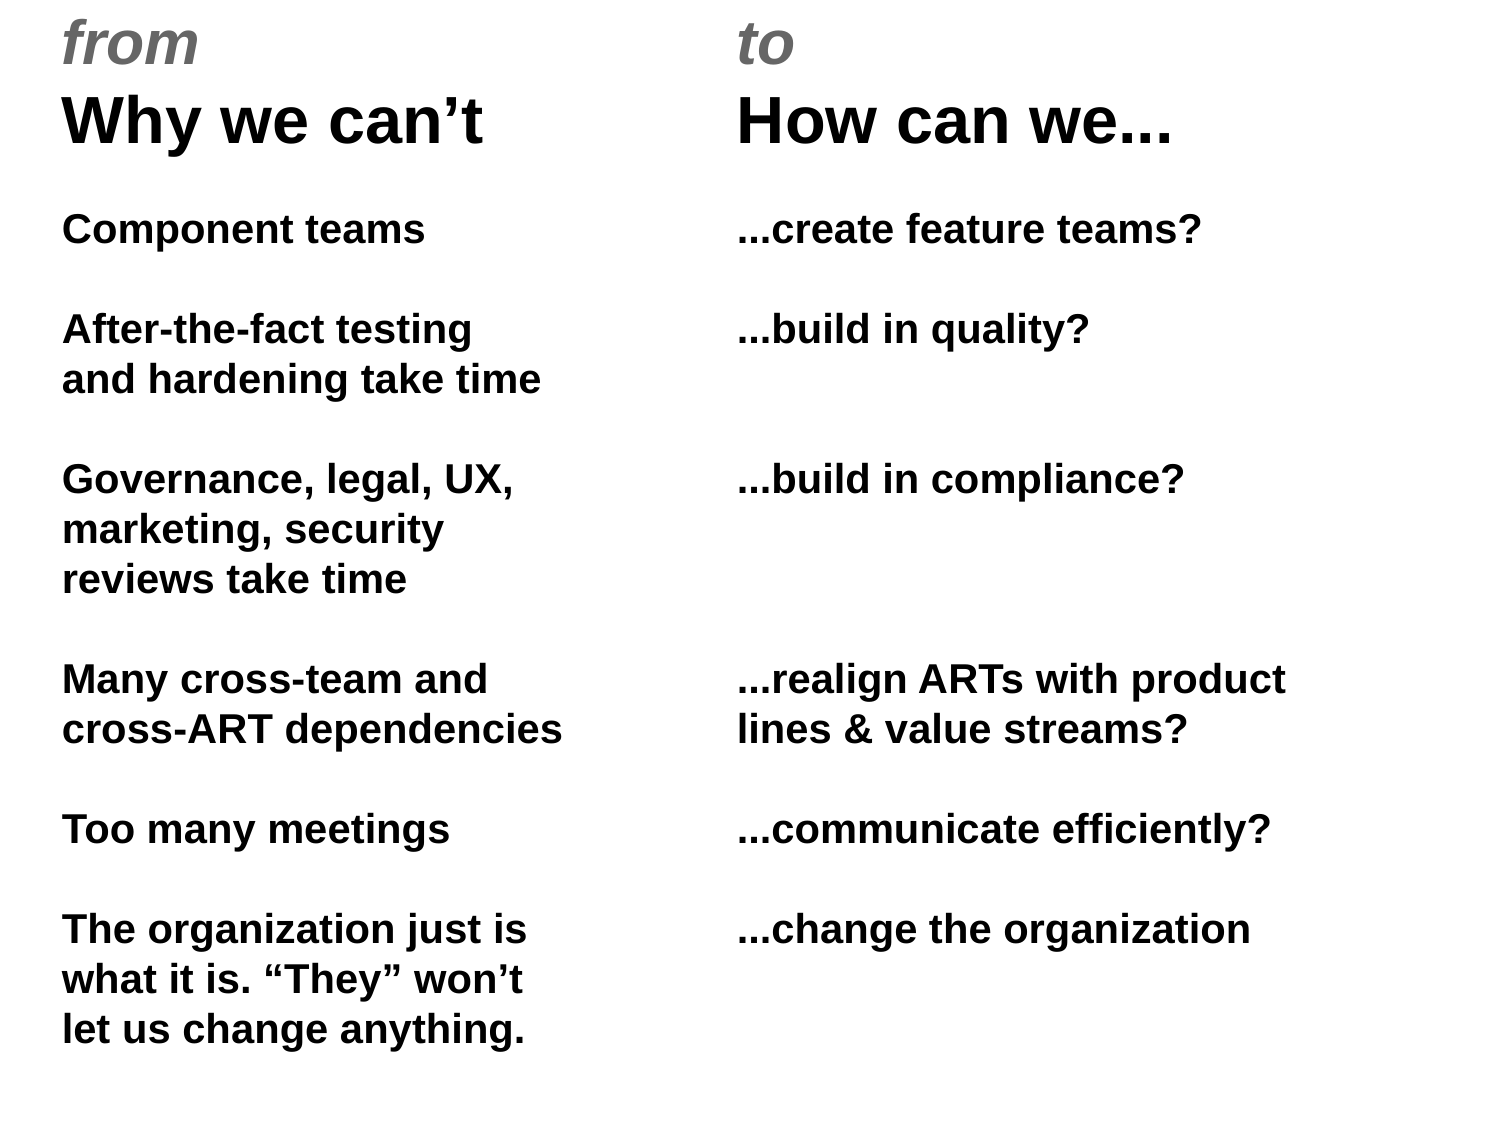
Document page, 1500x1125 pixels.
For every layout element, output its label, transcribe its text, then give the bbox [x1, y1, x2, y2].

text_box from to Why we can’t How can we... Component teams ...create feature teams? After-the-fact testing ...build in quality? and hardening take time Governance, legal, UX, ...build in compliance? marketing, security reviews take time Many cross-team and ...realign ARTs with product cross-ART dependencies lines & value streams? Too many meetings ...communicate efficiently? The organization just is ...change the organization what it is. “They” won’t let us change anything. [47, 0, 1473, 168]
